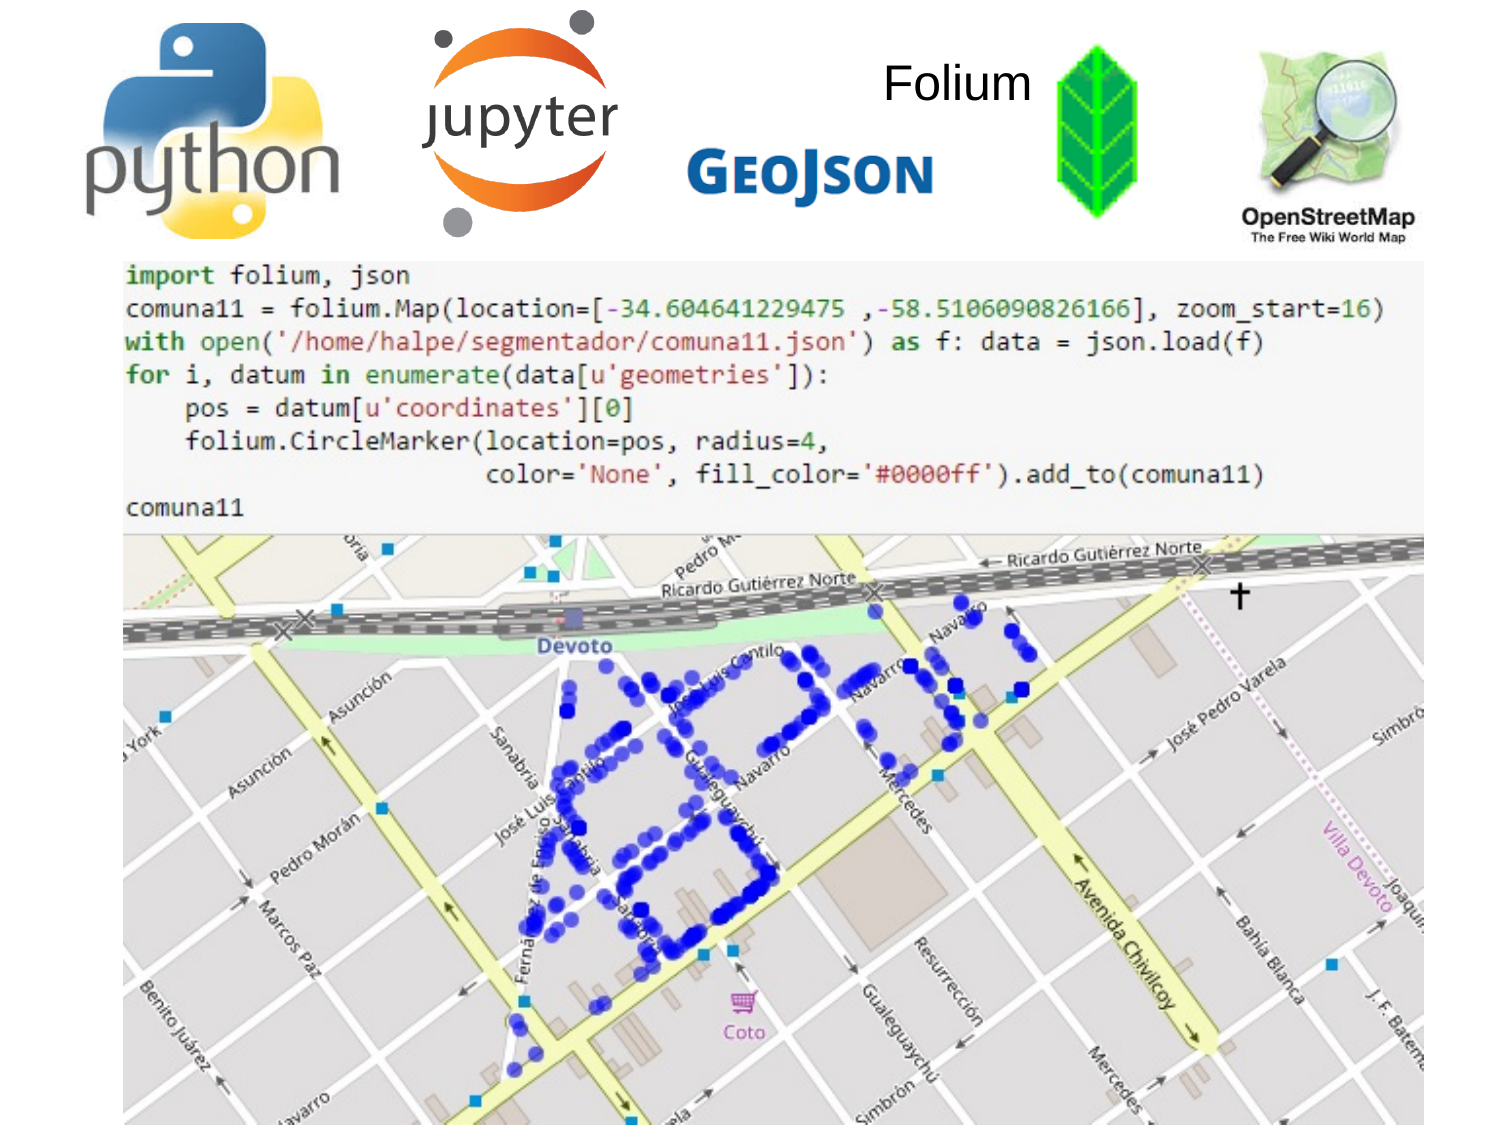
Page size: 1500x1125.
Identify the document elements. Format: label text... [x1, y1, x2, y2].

text_box Folium [868, 42, 1129, 119]
picture [679, 137, 940, 211]
picture [998, 42, 1198, 243]
picture [53, 23, 373, 240]
picture [123, 261, 1424, 1125]
picture [1222, 30, 1438, 250]
picture [395, 0, 644, 248]
